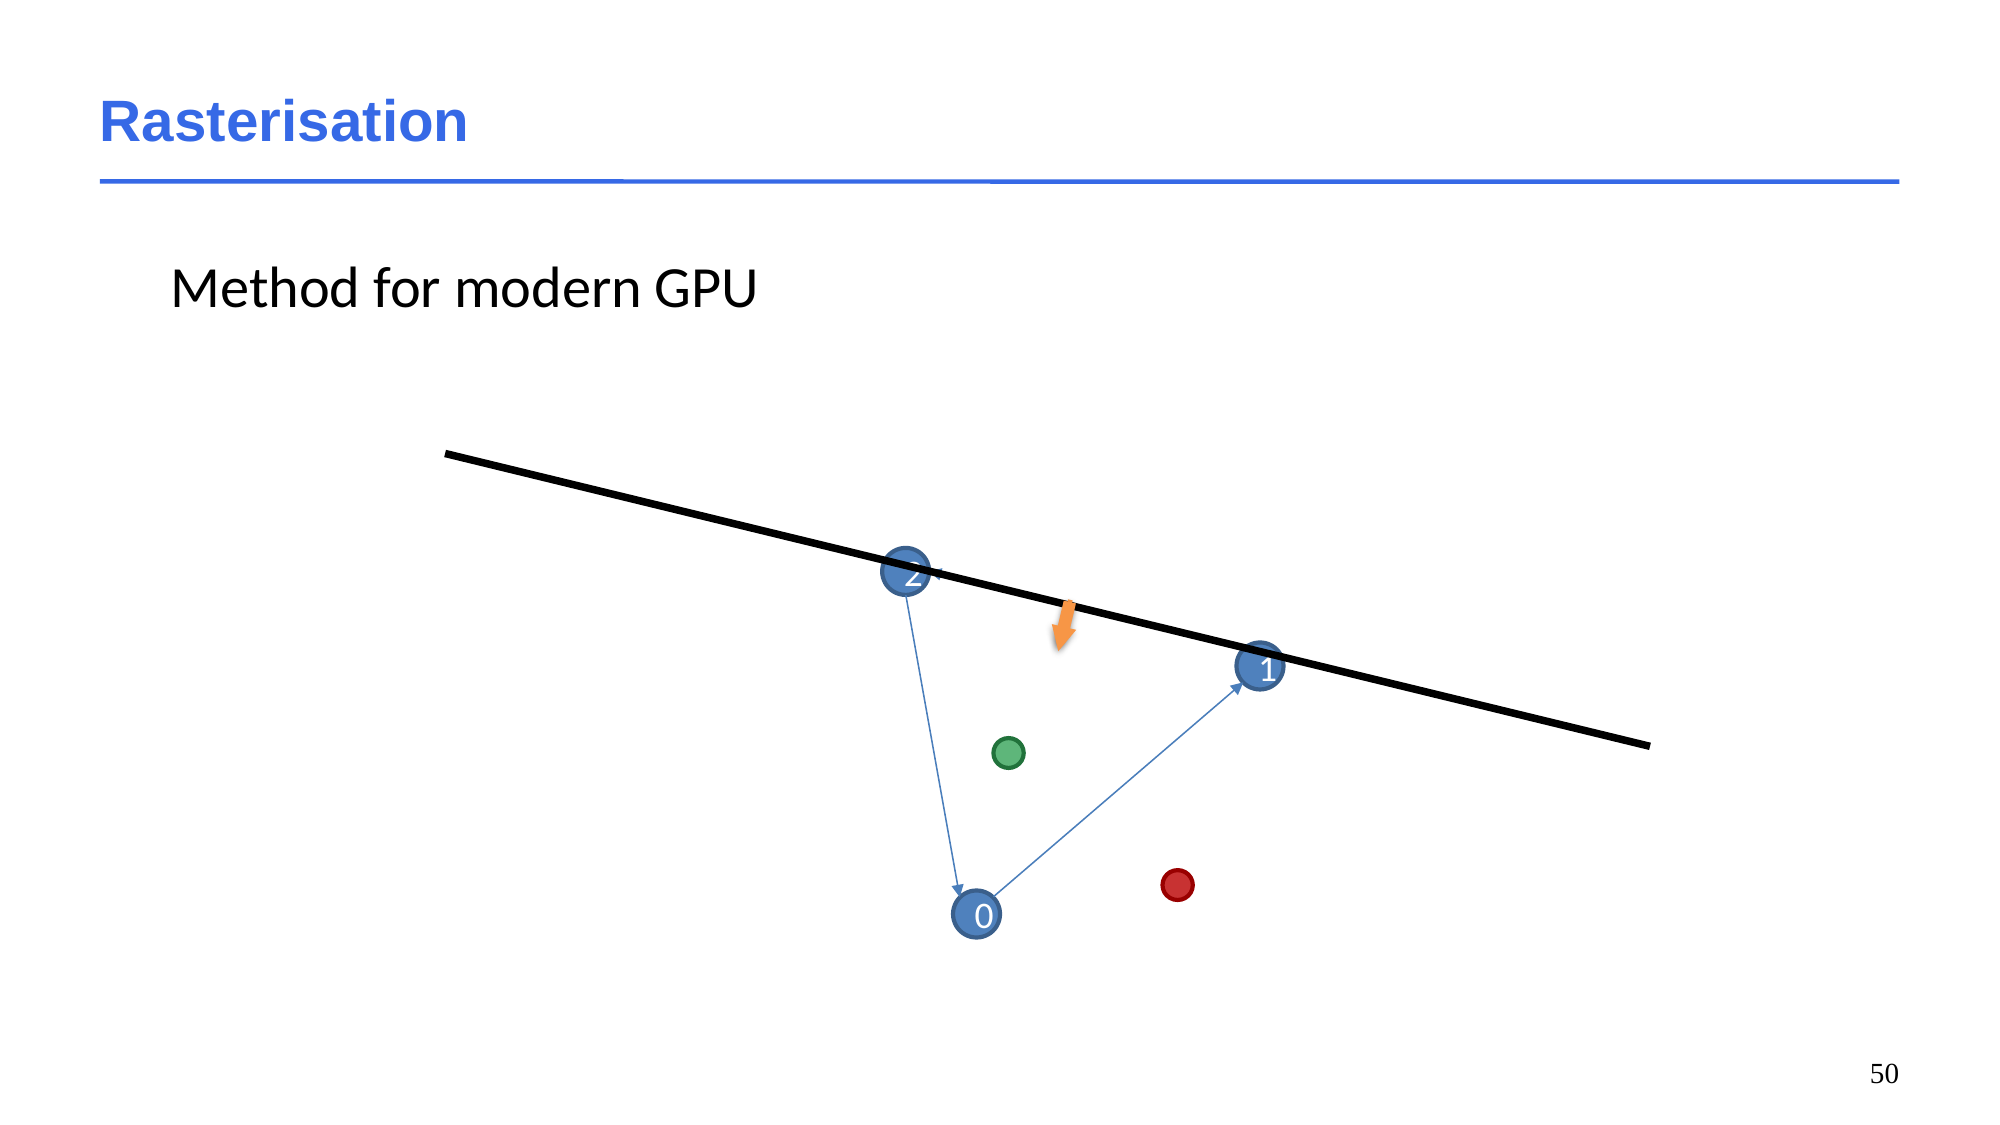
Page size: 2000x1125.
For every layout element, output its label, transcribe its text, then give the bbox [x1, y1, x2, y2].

list Method for modern GPU [100, 263, 1900, 976]
text_box 0 [953, 890, 1001, 938]
text_box [1162, 870, 1193, 901]
text_box 1 [1249, 642, 1279, 652]
text_box [993, 738, 1024, 768]
text_box 1 [1236, 652, 1284, 690]
title Rasterisation [99, 27, 1900, 215]
text_box 2 [887, 547, 929, 566]
text_box 2 [882, 565, 929, 595]
